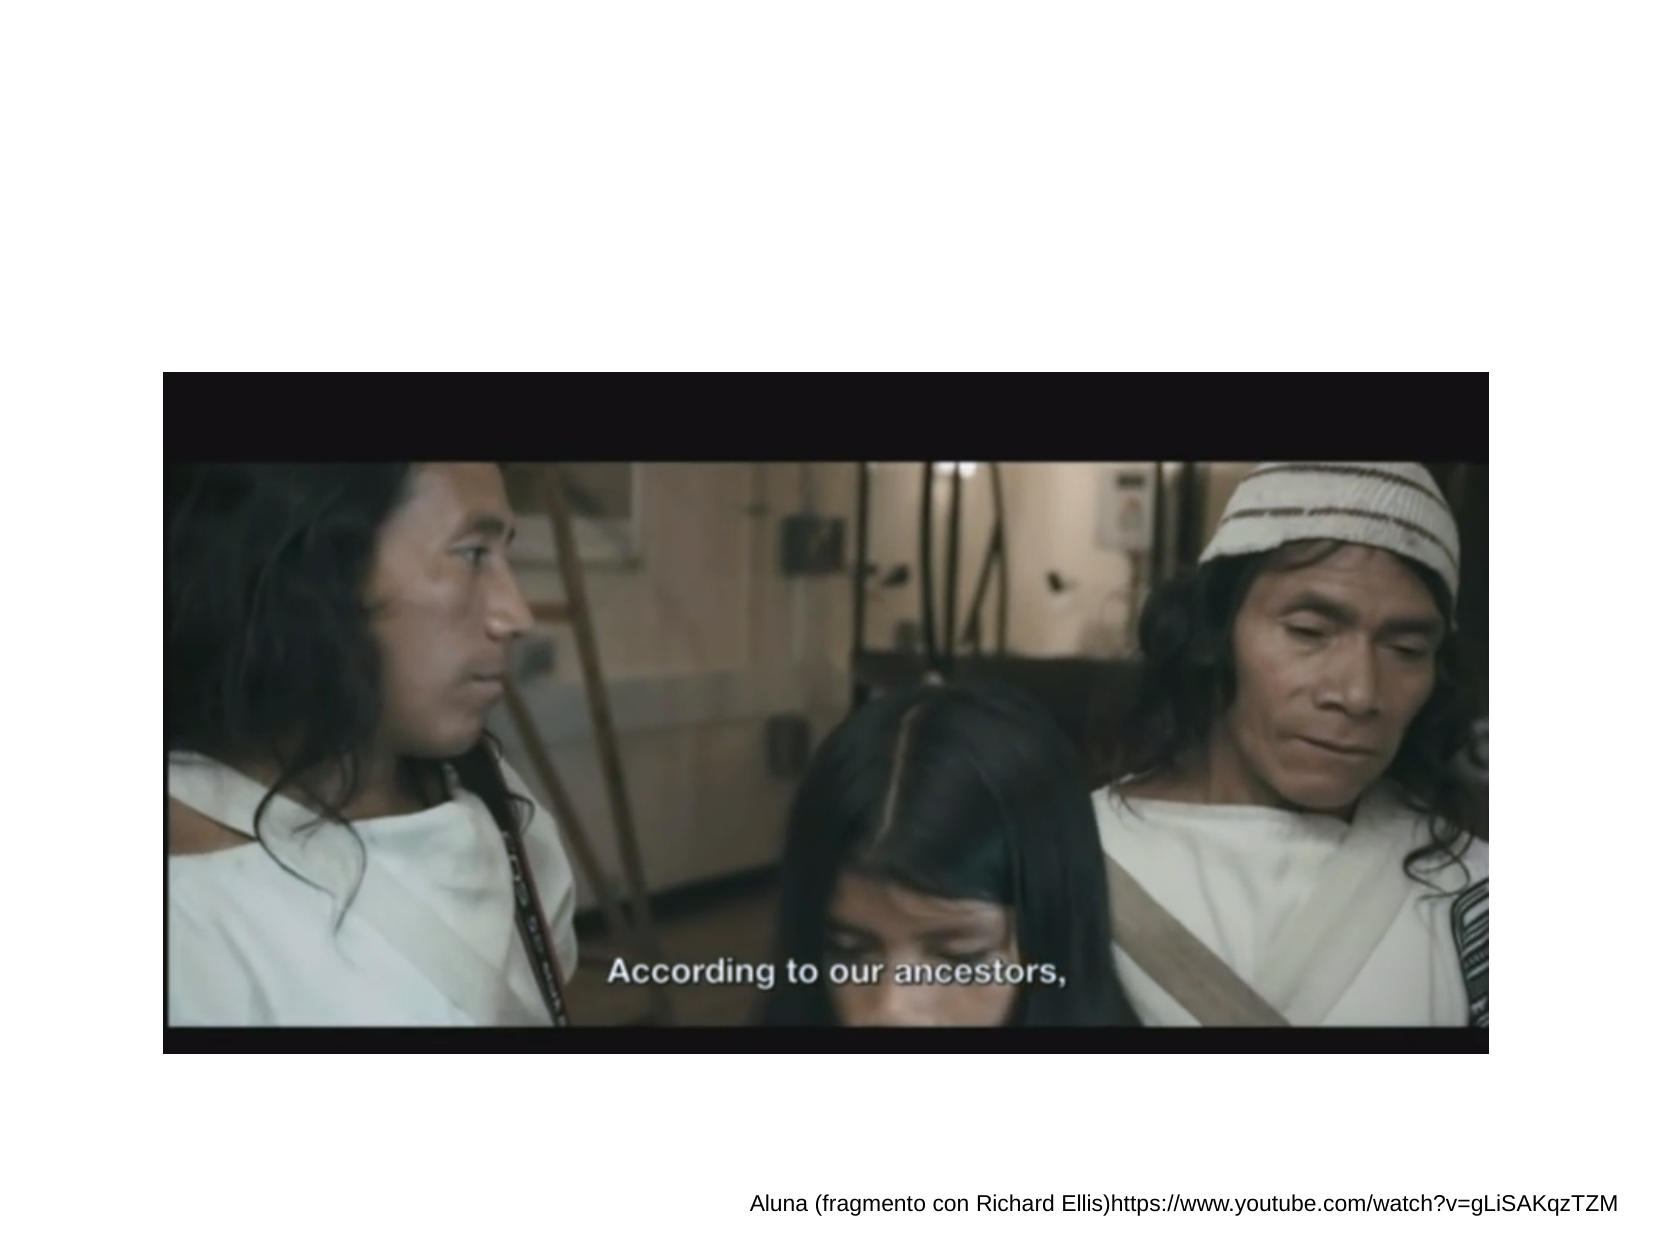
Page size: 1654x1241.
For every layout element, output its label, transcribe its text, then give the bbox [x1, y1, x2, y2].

picture [163, 372, 1489, 1054]
text_box Aluna (fragmento con Richard Ellis)https://www.youtube.com/watch?v=gLiSAKqzTZM [735, 1183, 1654, 1241]
